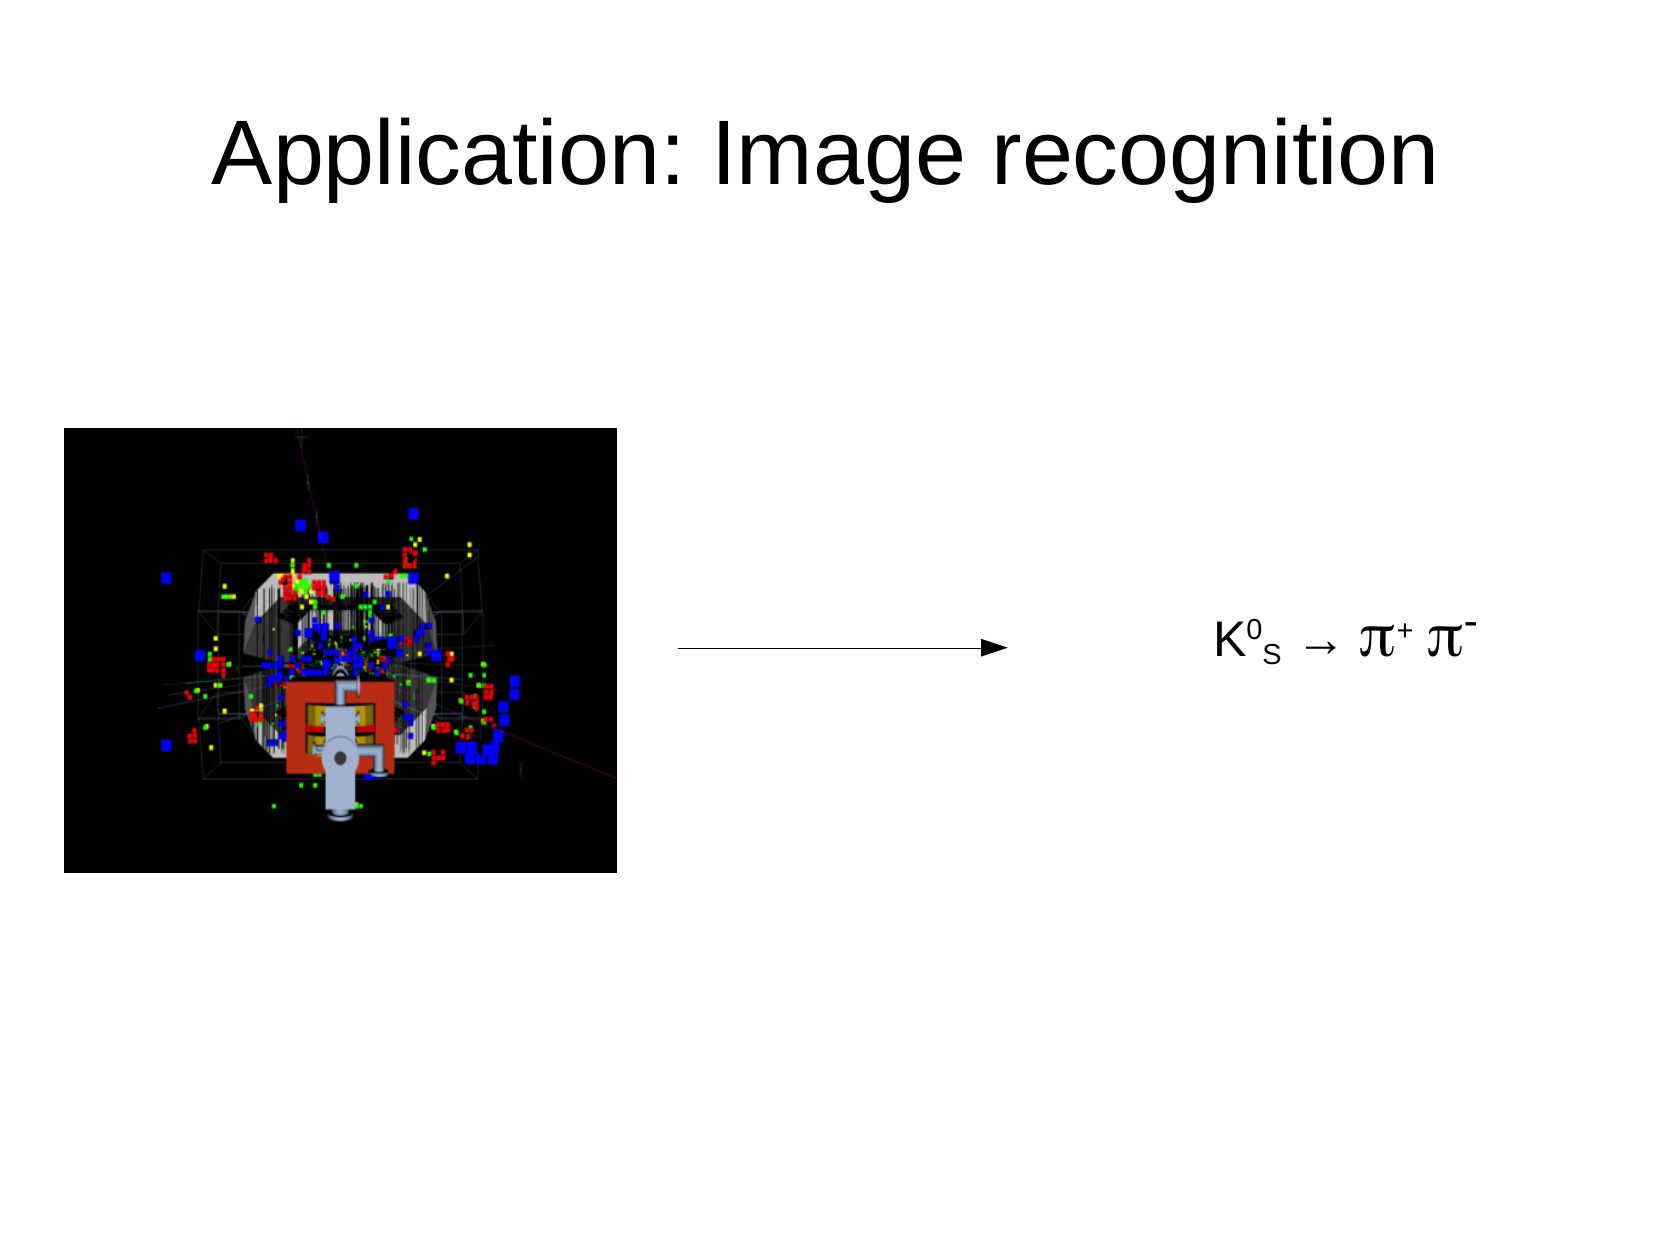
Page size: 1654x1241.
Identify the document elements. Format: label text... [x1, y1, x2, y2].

title Application: Image recognition [82, 49, 1571, 257]
text_box K0S → π+ π- [1034, 587, 1585, 691]
picture [64, 428, 617, 873]
